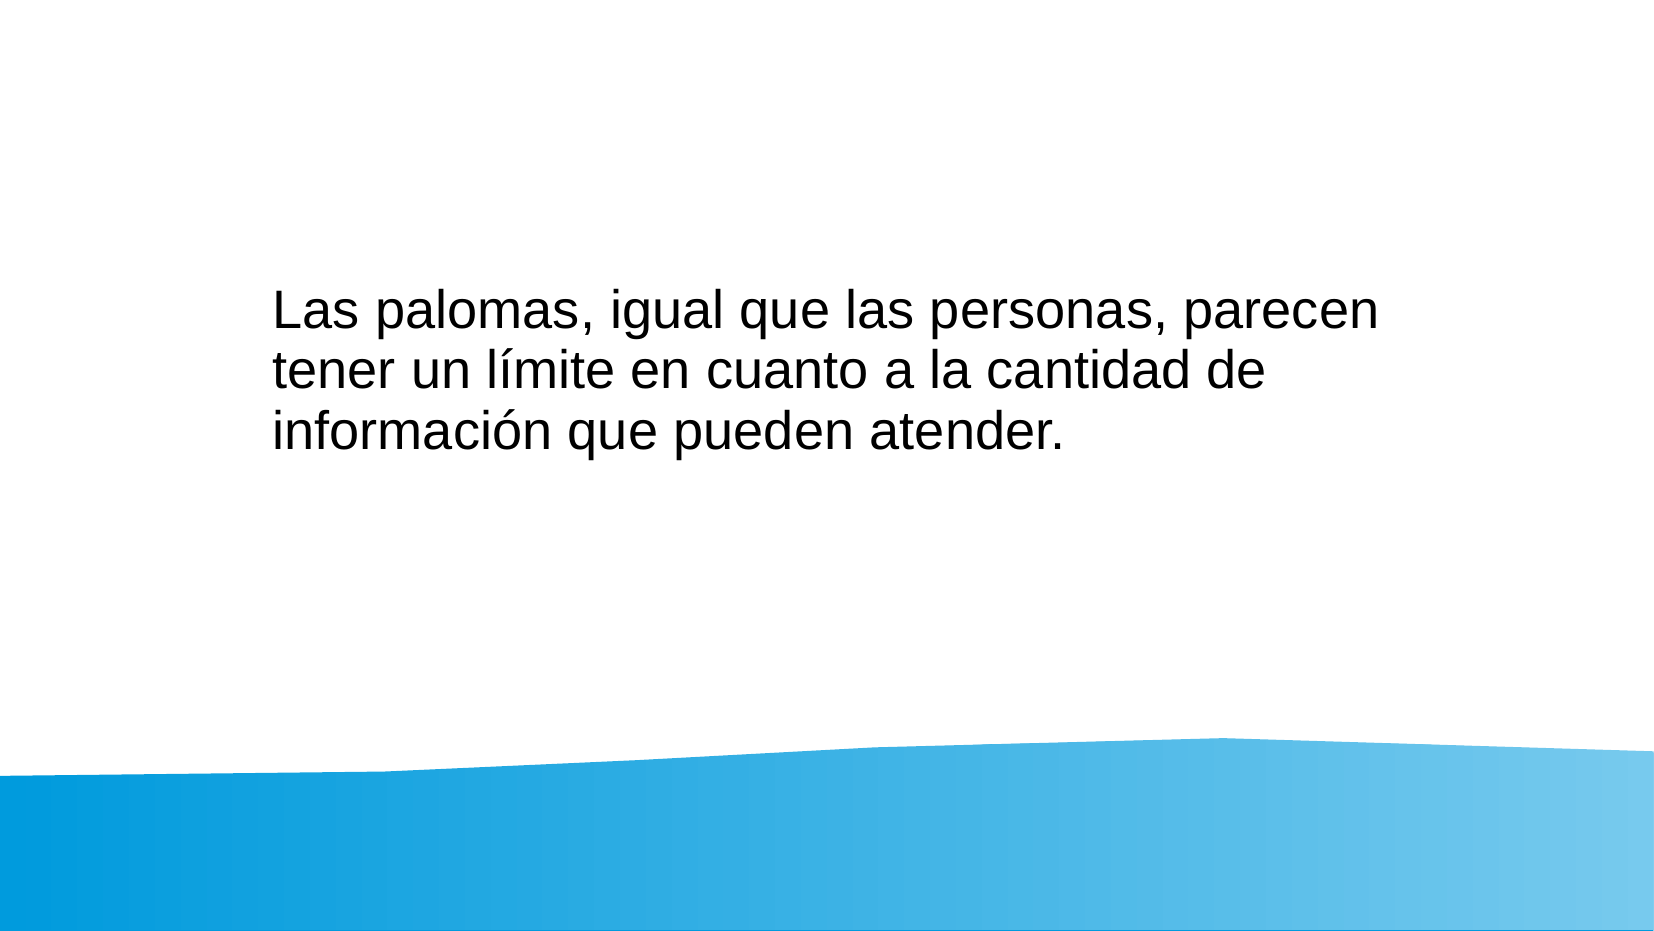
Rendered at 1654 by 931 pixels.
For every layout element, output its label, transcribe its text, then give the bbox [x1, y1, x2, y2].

text_box Las palomas, igual que las personas, parecen tener un límite en cuanto a la cantidad de información que pueden atender. [257, 271, 1396, 469]
